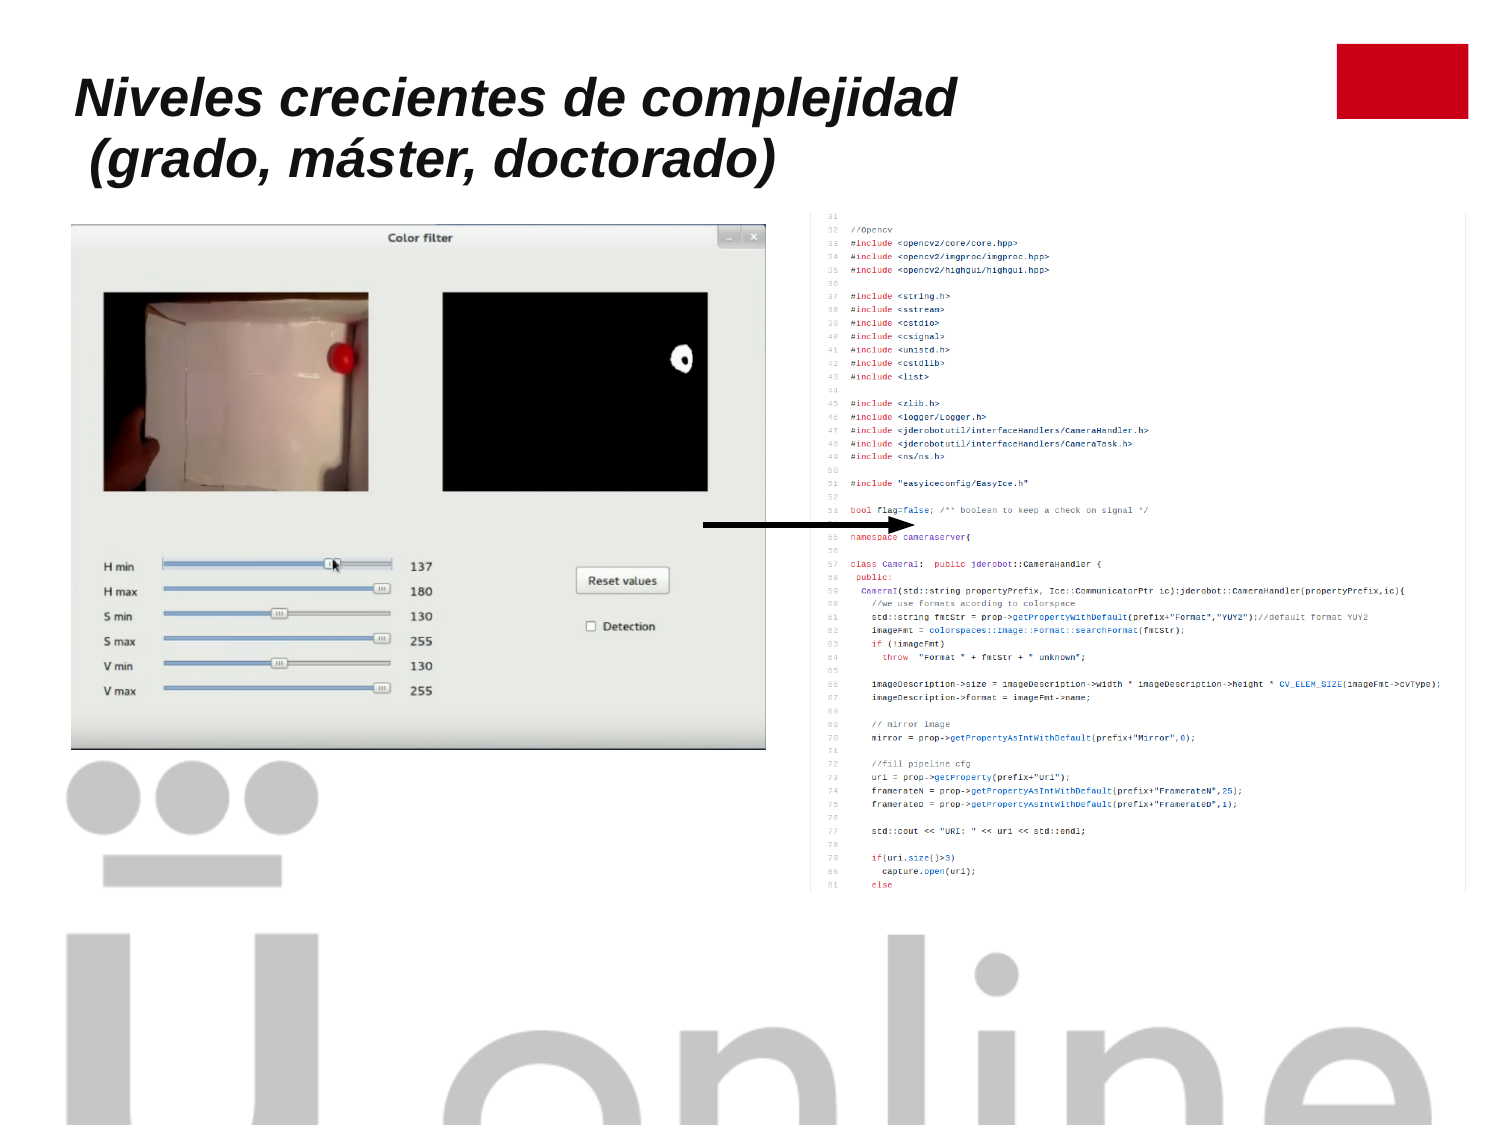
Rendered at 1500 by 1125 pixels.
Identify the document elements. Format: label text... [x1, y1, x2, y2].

text_box Niveles crecientes de complejidad (grado, máster, doctorado) [60, 60, 991, 213]
picture [54, 212, 1471, 1125]
